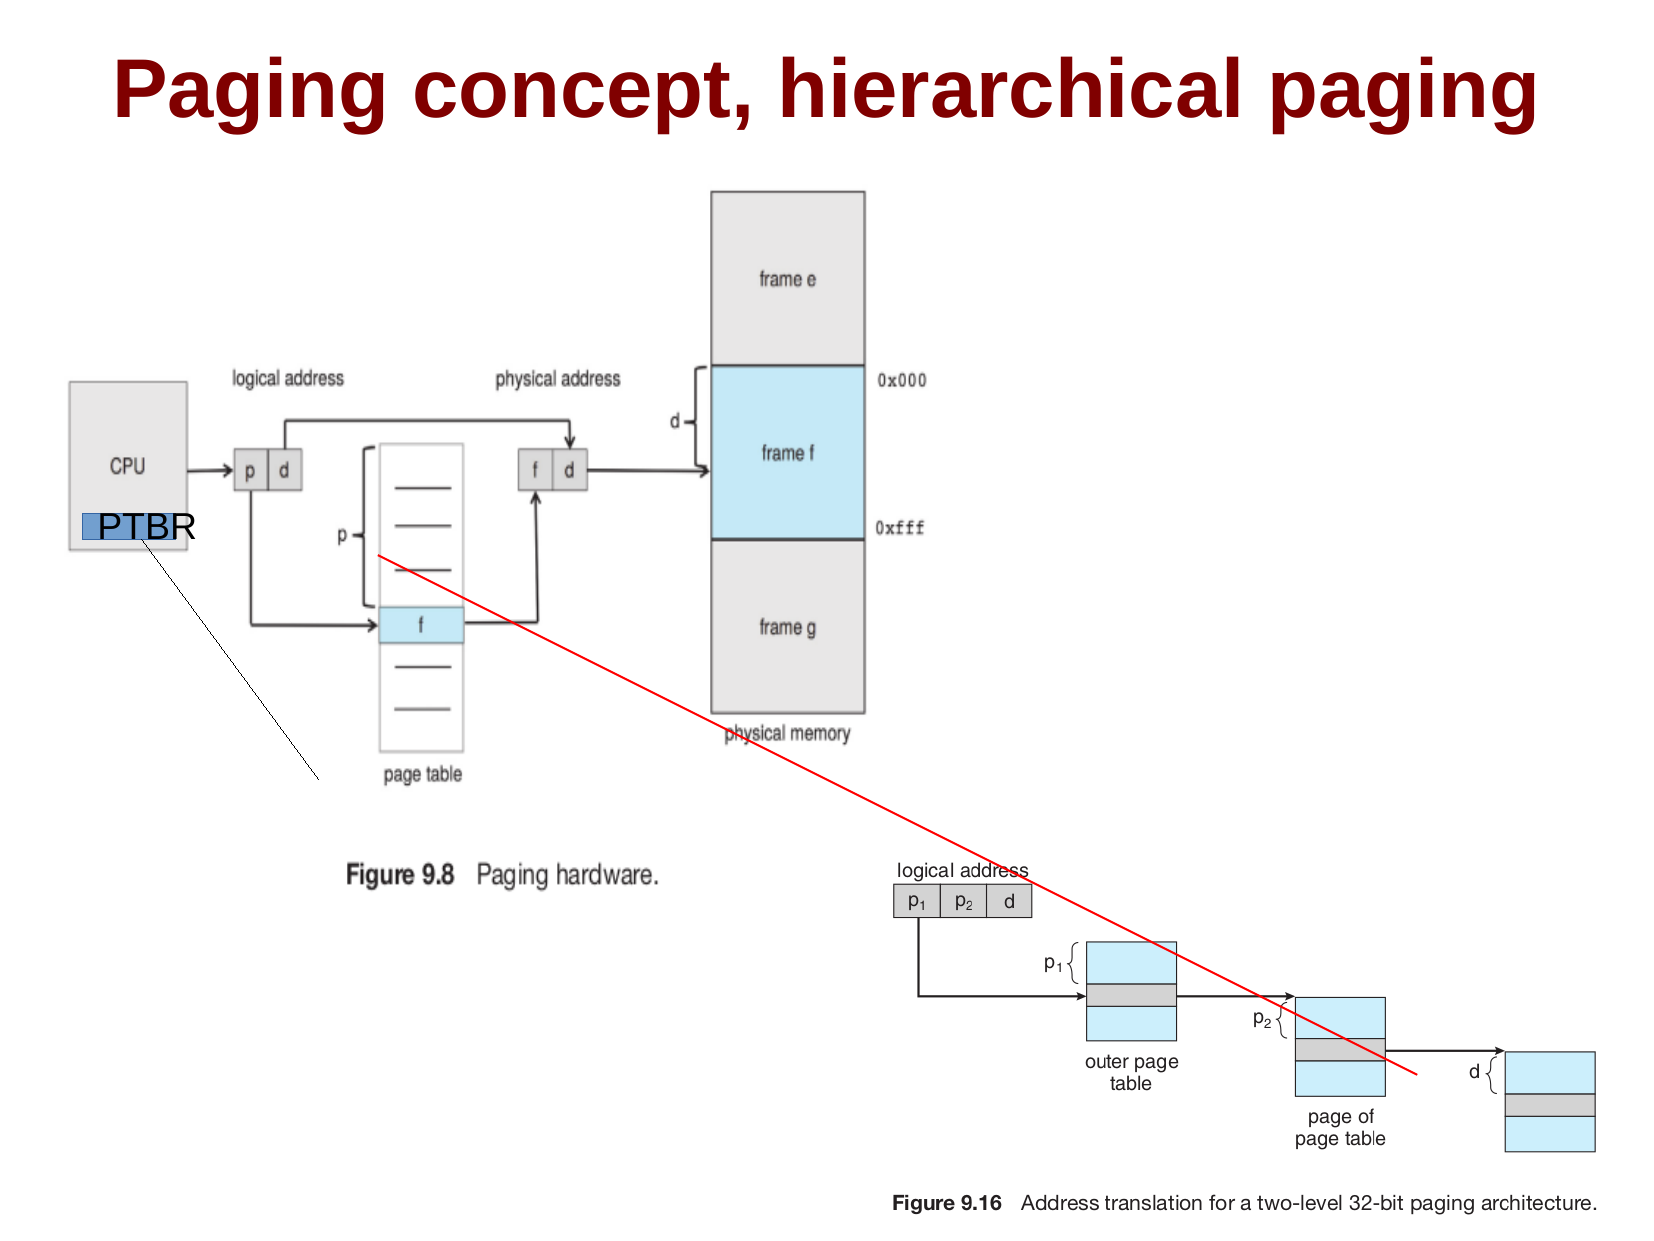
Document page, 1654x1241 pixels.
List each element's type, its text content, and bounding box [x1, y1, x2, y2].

picture [27, 141, 1641, 1229]
text_box PTBR [82, 513, 176, 540]
text_box PTBR [104, 516, 116, 526]
text_box PTBR [152, 516, 163, 524]
text_box PTBR [152, 527, 164, 536]
title Paging concept, hierarchical paging [82, 37, 1571, 131]
